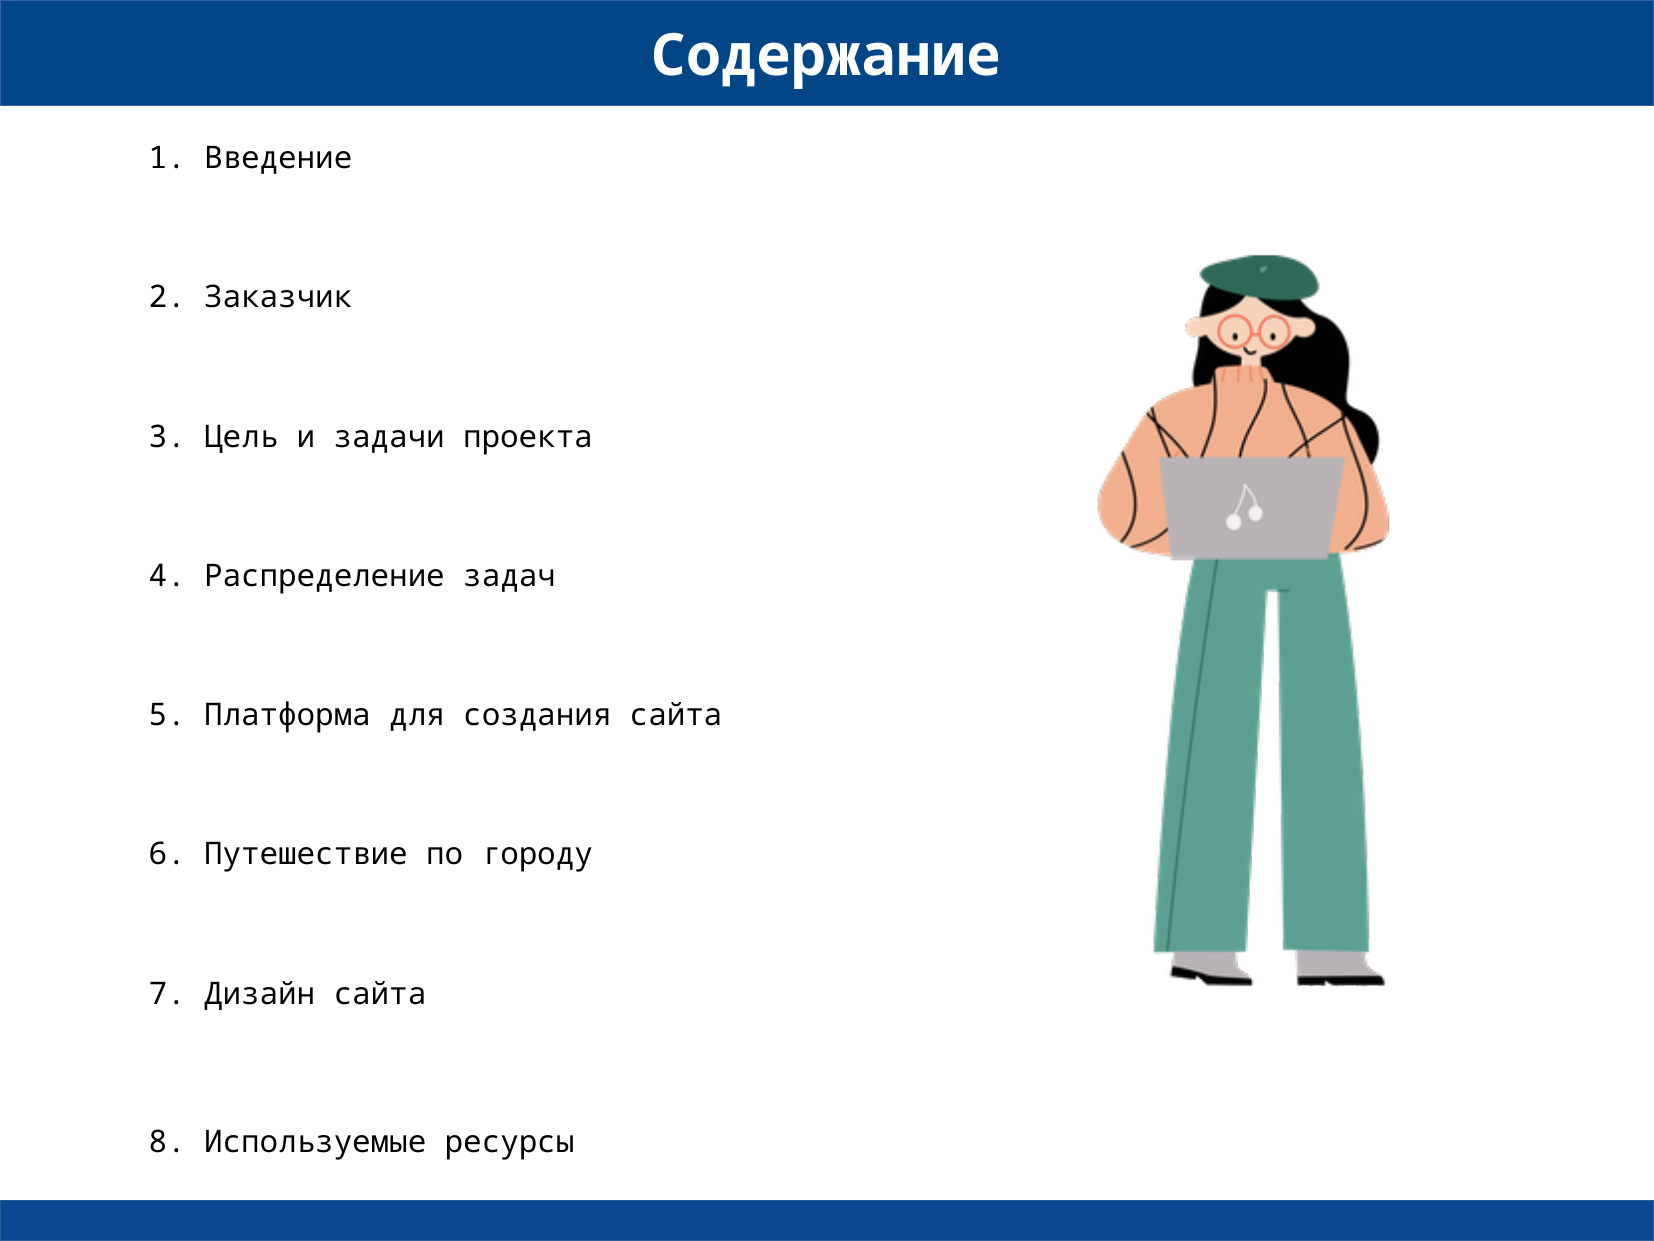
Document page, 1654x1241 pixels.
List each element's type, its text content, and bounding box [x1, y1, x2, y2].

list 1. Введение 2. Заказчик 3. Цель и задачи проекта 4. Распределение задач 5. Платформа для создания сайта 6. Путешествие по городу 7. Дизайн сайта 8. Используемые ресурсы [82, 135, 1571, 1171]
title Содержание [0, 0, 1654, 106]
picture [1065, 224, 1421, 1021]
text_box [0, 1200, 1654, 1241]
